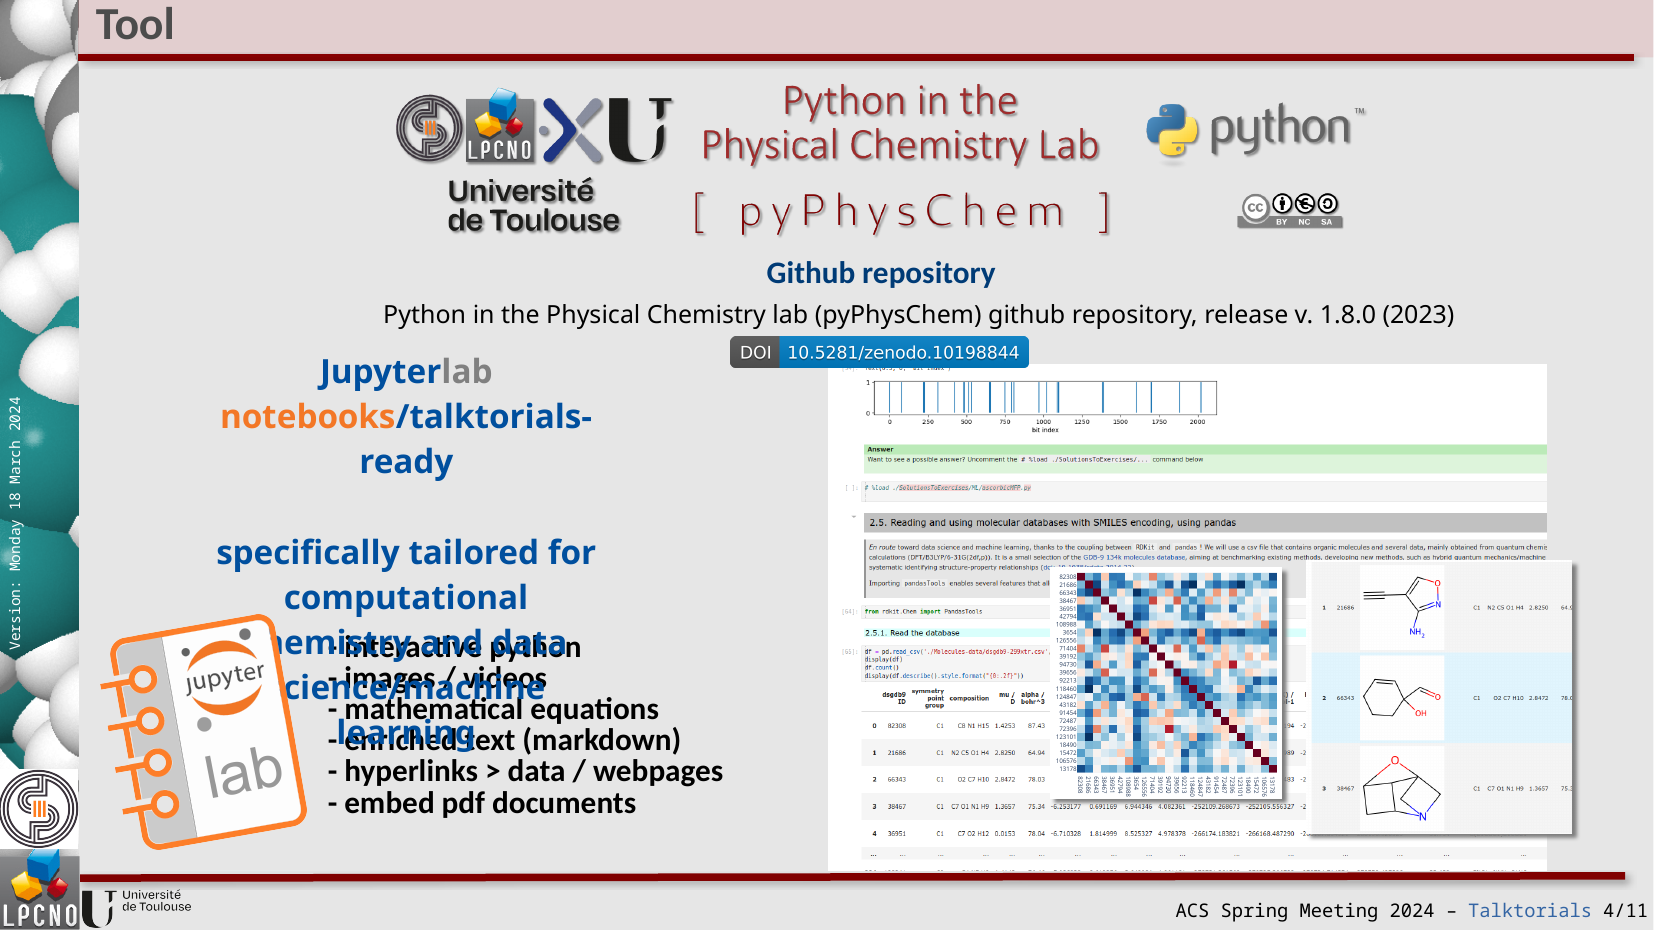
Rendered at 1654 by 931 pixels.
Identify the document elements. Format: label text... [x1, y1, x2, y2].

picture [0, 0, 80, 930]
text_box Jupyterlab notebooks/talktorials-ready specifically tailored for computational chemistry and data science/machine learning [201, 340, 612, 588]
picture [82, 889, 191, 928]
picture [393, 81, 1380, 239]
picture [100, 614, 307, 851]
title Tool [78, 0, 1654, 58]
text_box Github repository [407, 252, 1356, 299]
picture [730, 336, 1572, 871]
text_box Python in the Physical Chemistry lab (pyPhysChem) github repository, release v. 1.8.0 (2023) [309, 284, 1530, 343]
text_box - interactive python - images / videos - mathematical equations - enriched text (markdown) - hyperlinks > data / webpages - embed pdf documents [313, 626, 739, 891]
